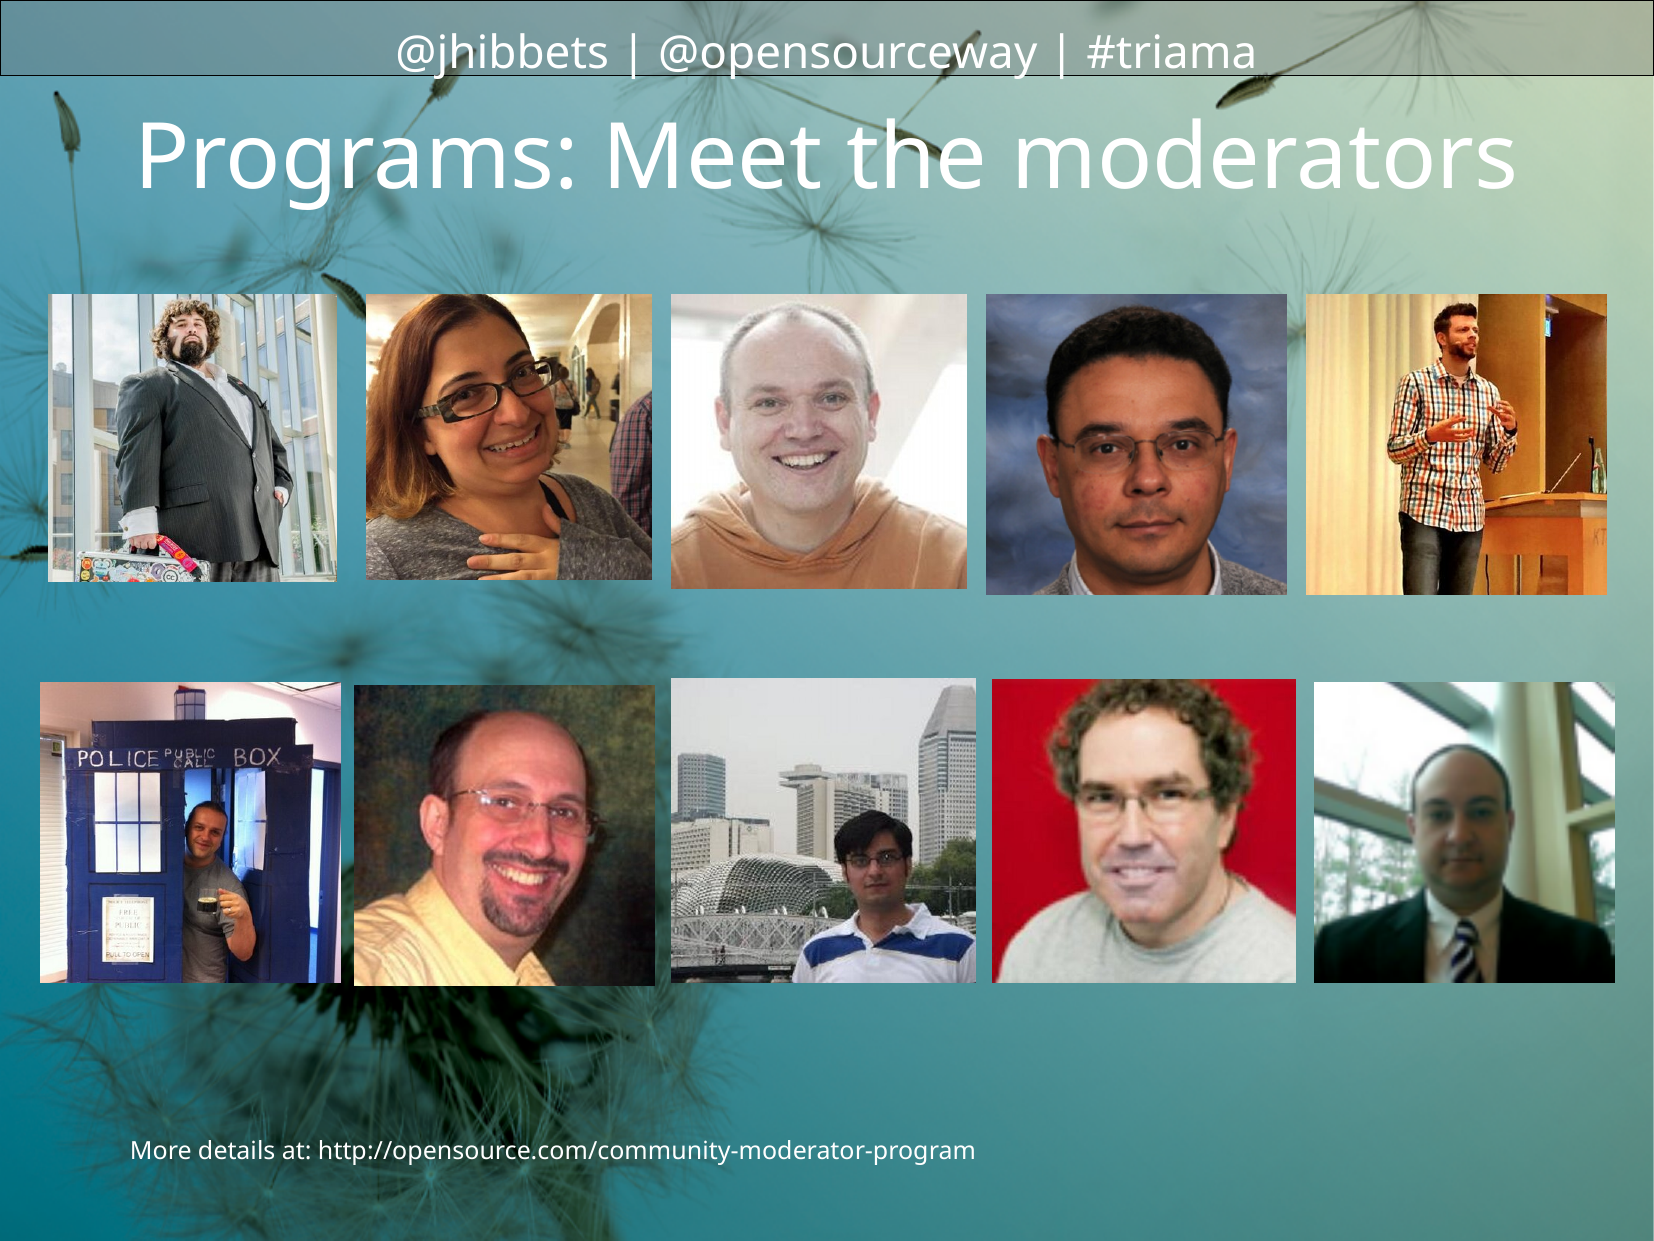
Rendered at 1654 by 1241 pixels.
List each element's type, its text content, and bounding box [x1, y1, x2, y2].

text_box More details at: http://opensource.com/community-moderator-program [115, 1125, 998, 1165]
picture [0, 76, 1654, 1241]
title Programs: Meet the moderators [82, 49, 1571, 257]
